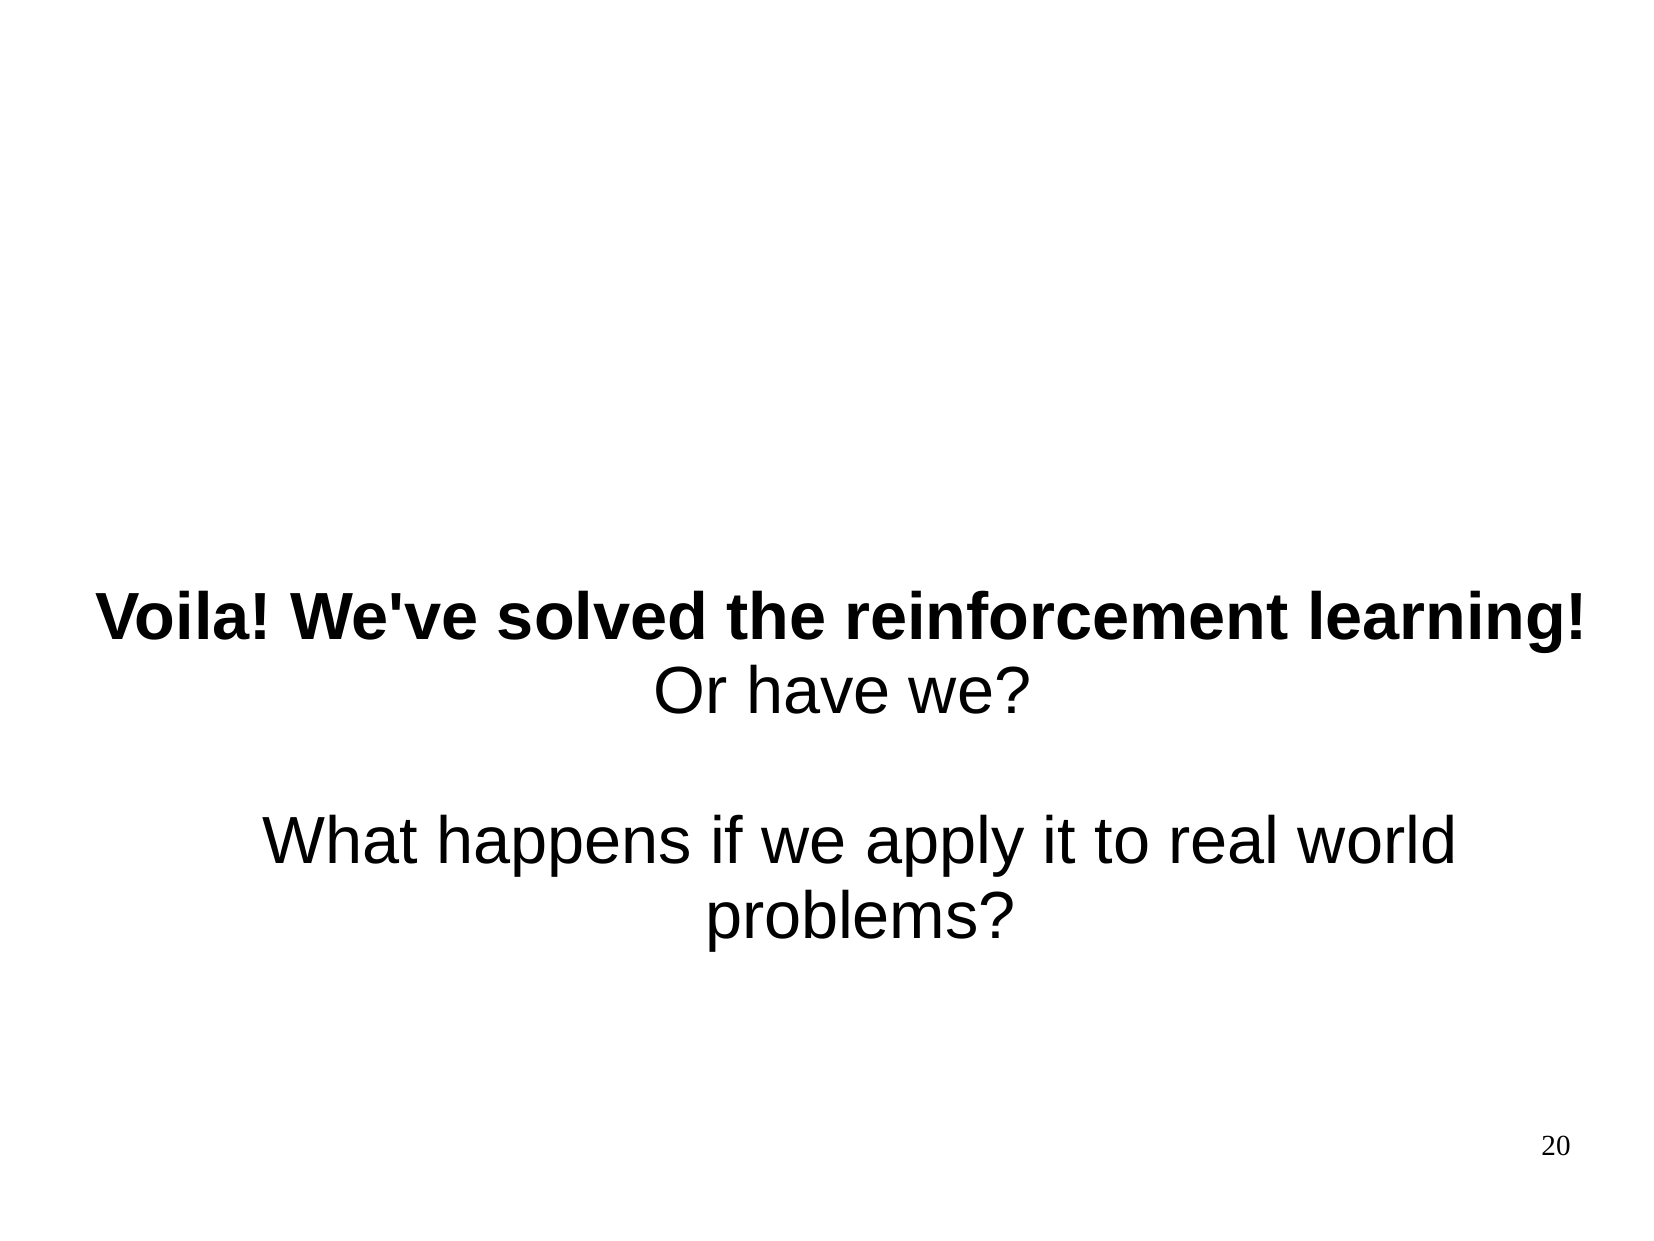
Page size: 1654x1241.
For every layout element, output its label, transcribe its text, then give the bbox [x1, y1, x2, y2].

text_box Voila! We've solved the reinforcement learning! Or have we? What happens if we apply it to real world problems? [30, 571, 1621, 961]
